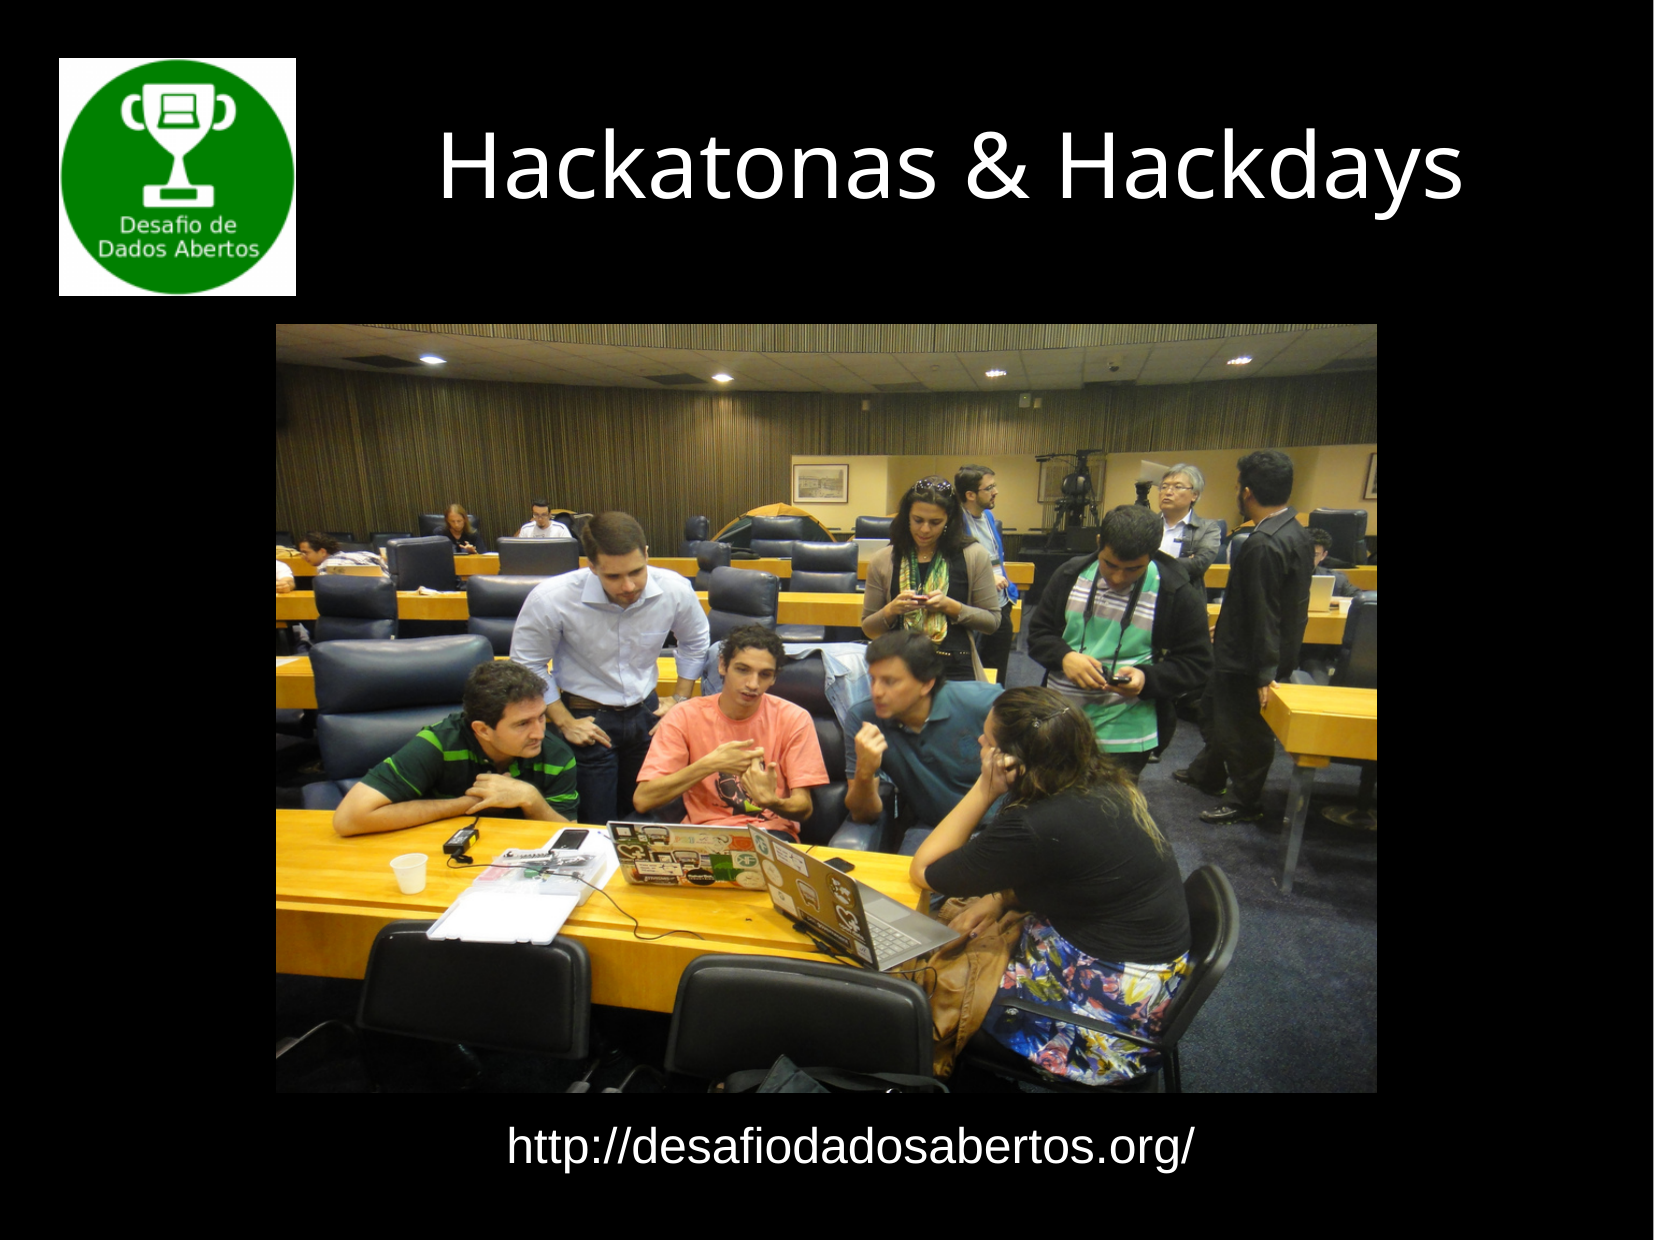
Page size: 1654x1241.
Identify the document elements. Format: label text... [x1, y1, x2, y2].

text_box http://desafiodadosabertos.org/ [491, 1110, 1211, 1182]
picture [59, 58, 296, 296]
title Hackatonas & Hackdays [296, 59, 1654, 267]
picture [276, 324, 1377, 1093]
